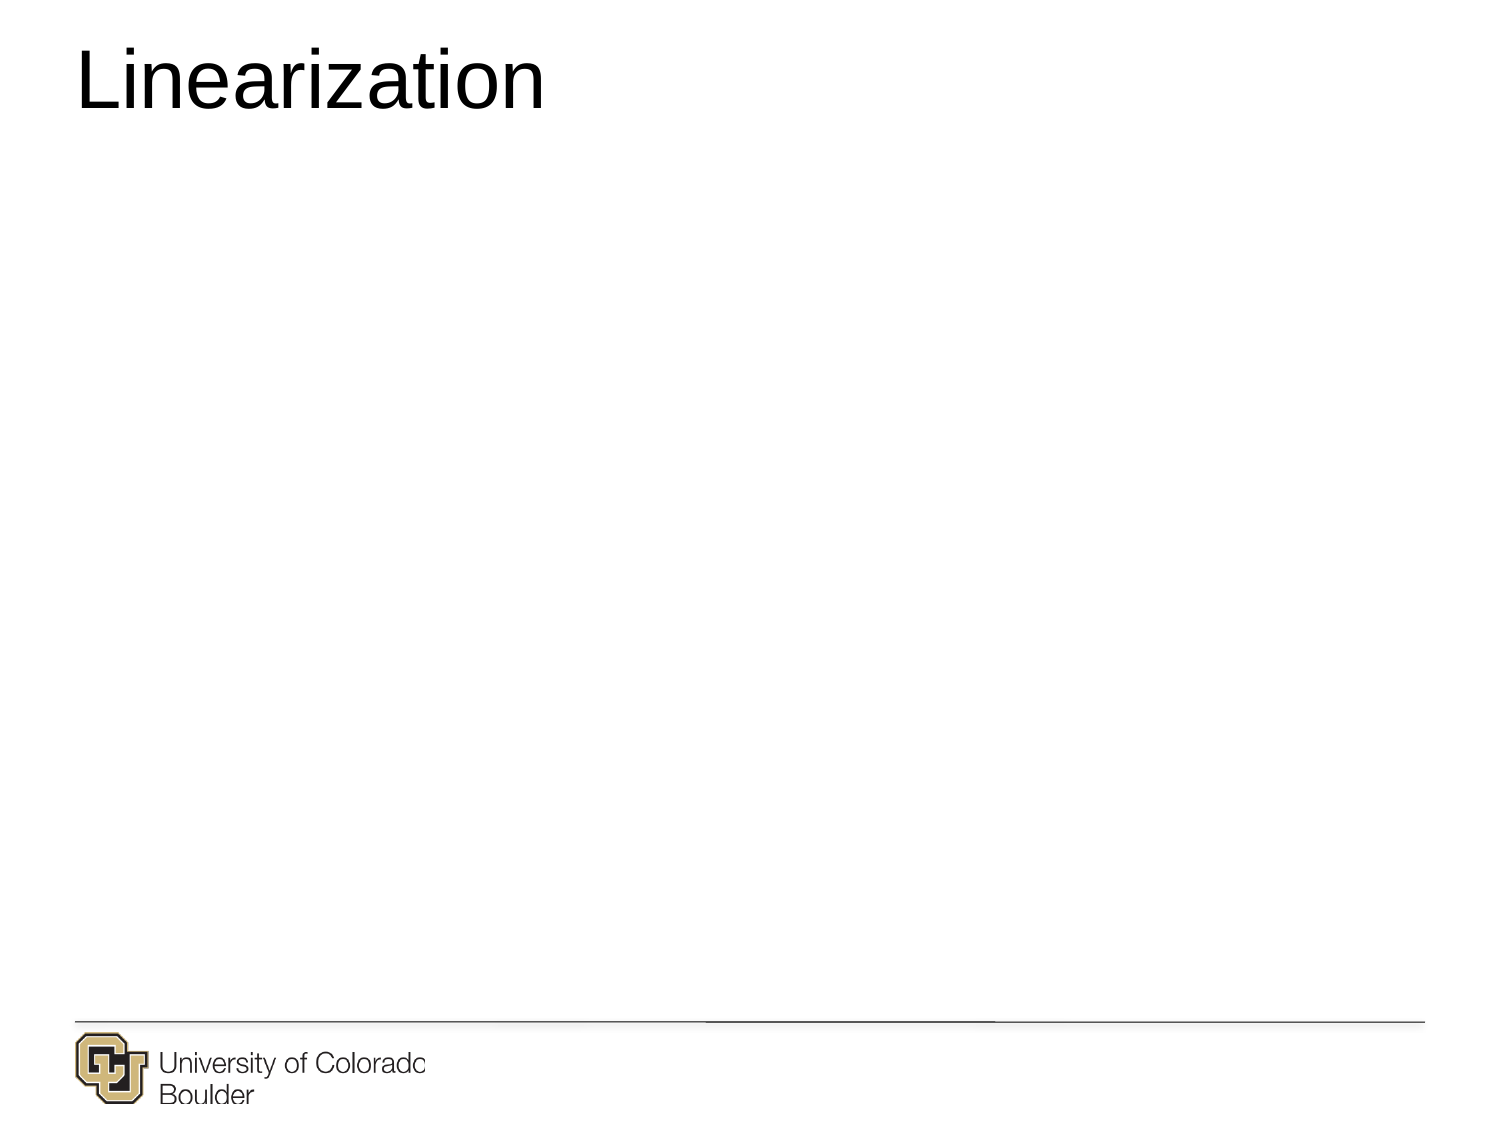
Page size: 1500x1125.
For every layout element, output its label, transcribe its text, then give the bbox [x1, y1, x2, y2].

title Linearization [75, 26, 1425, 135]
